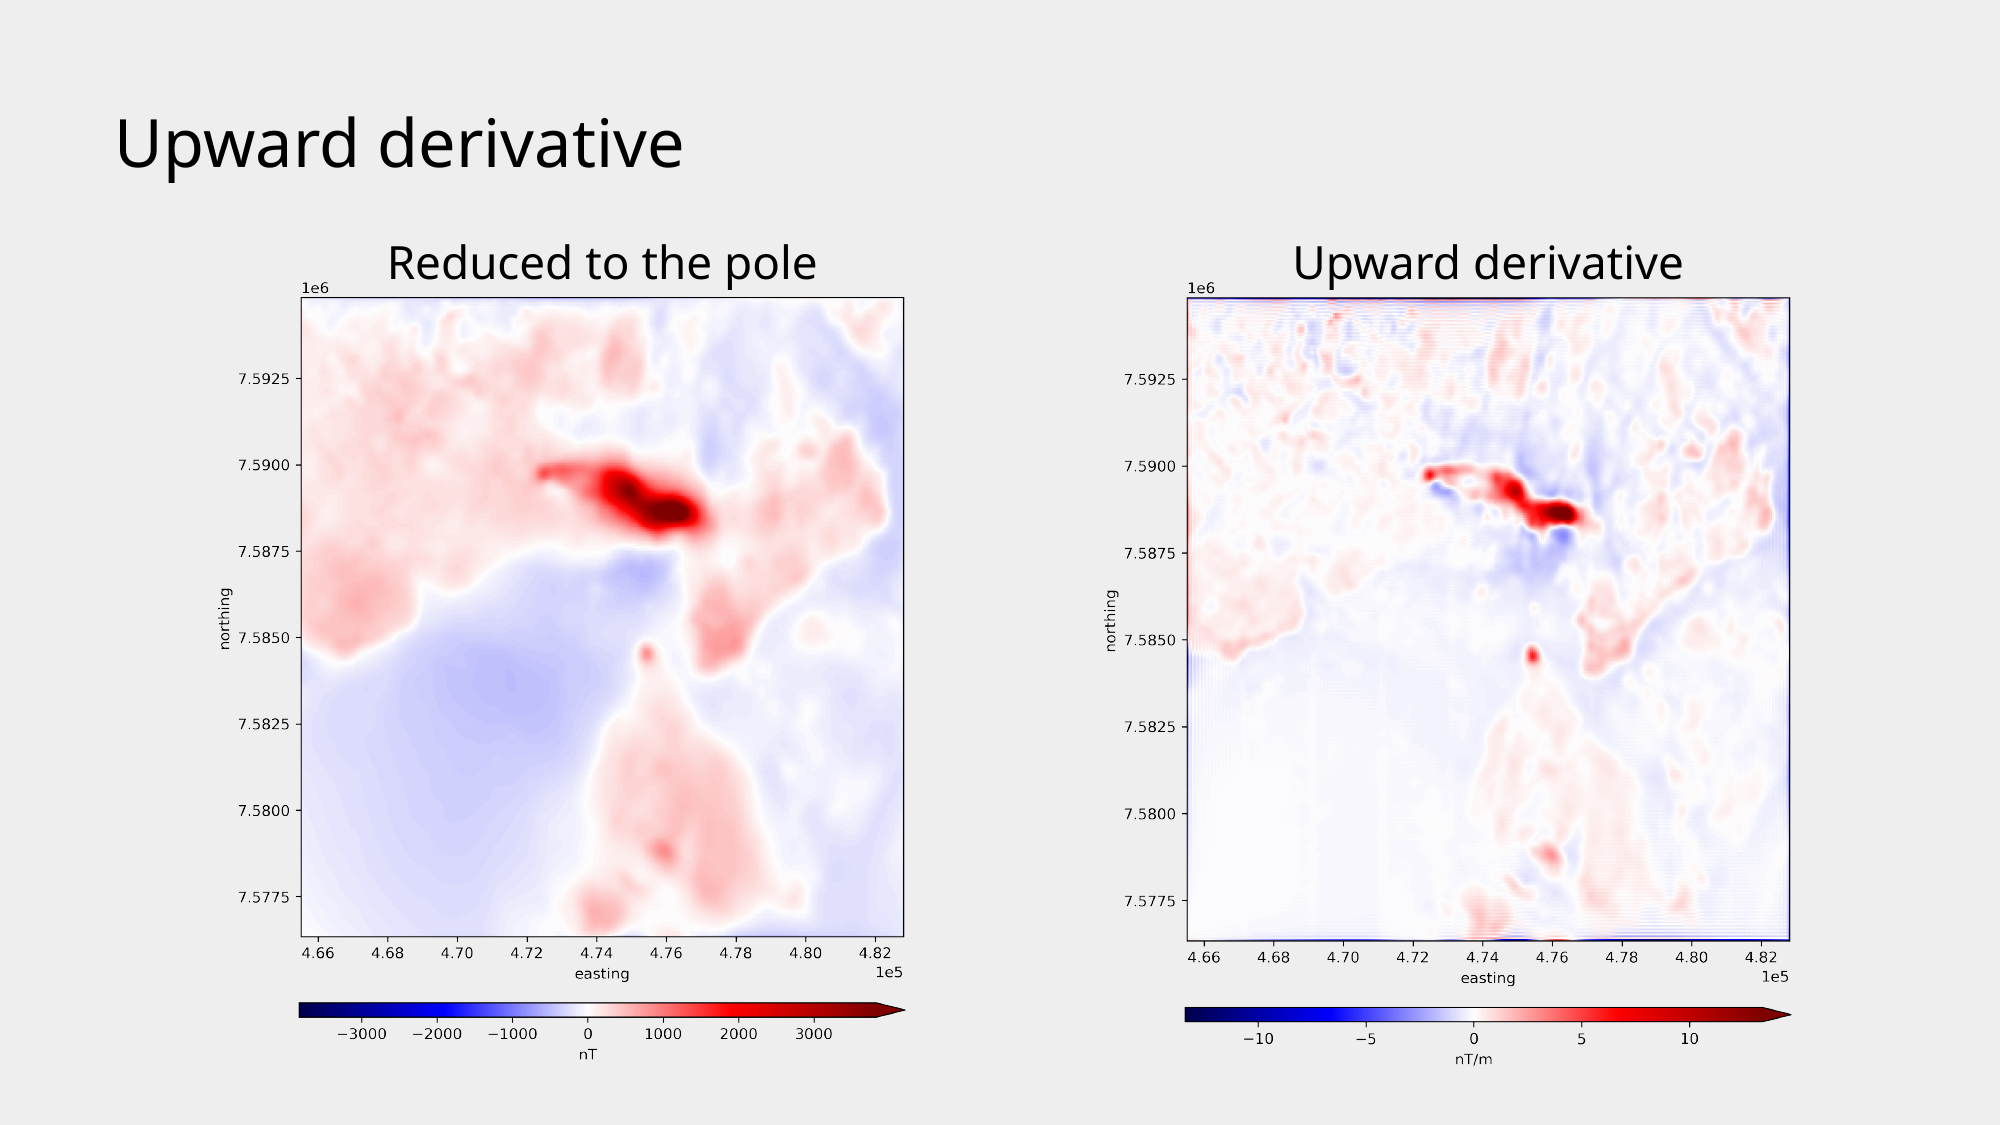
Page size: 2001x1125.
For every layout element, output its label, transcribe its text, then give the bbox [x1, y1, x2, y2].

text_box Upward derivative [99, 88, 1872, 185]
text_box Reduced to the pole [307, 223, 898, 271]
picture [206, 271, 916, 1073]
text_box Upward derivative [1192, 223, 1784, 271]
picture [1092, 271, 1802, 1078]
